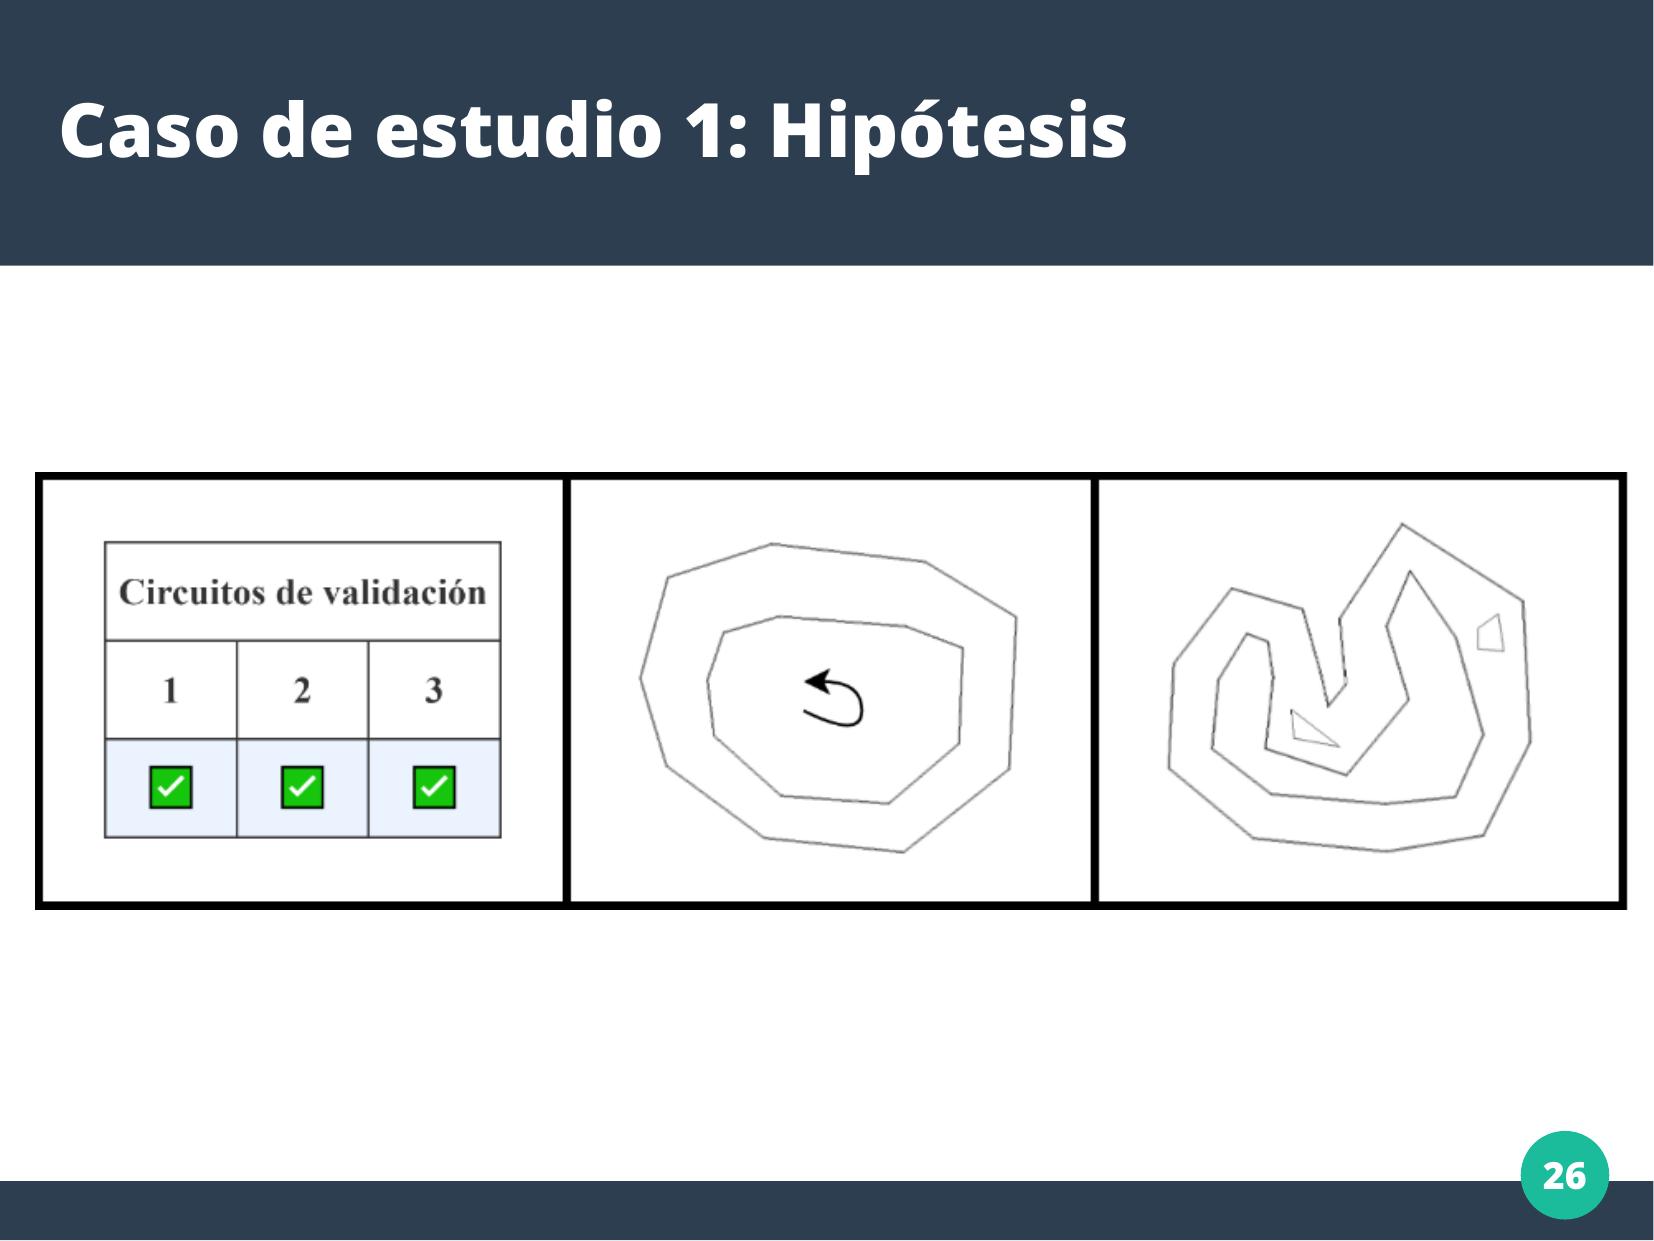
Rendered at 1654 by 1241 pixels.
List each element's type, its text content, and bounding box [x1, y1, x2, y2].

title Caso de estudio 1: Hipótesis [59, 49, 1595, 207]
picture [35, 472, 1629, 910]
